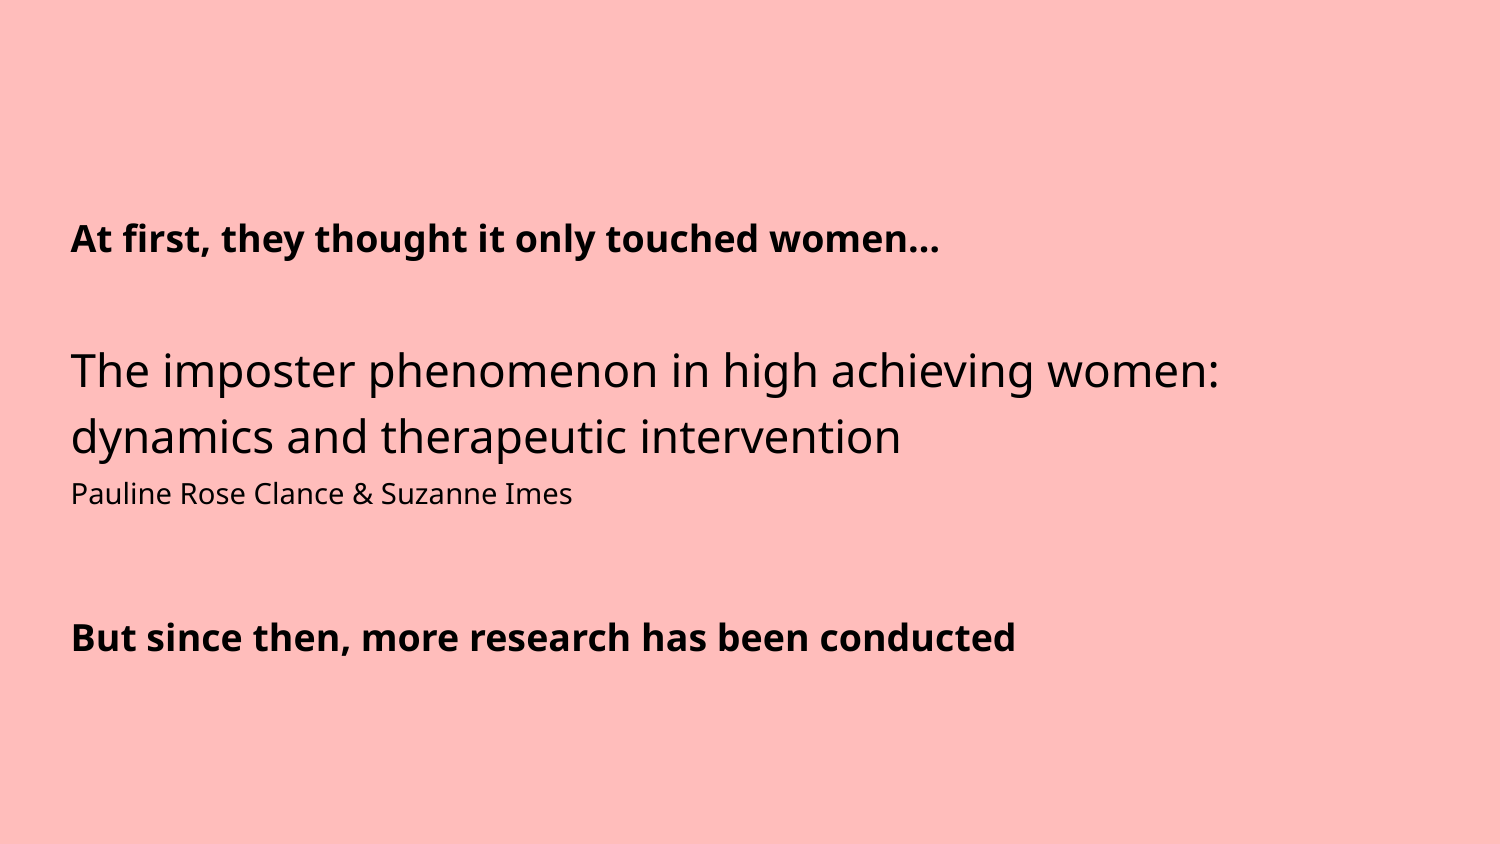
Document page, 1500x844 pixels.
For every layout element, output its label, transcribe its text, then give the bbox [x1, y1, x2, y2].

title The imposter phenomenon in high achieving women: dynamics and therapeutic intervention [70, 330, 1351, 443]
title But since then, more research has been conducted [70, 604, 1090, 654]
subtitle Pauline Rose Clance & Suzanne Imes [70, 469, 1402, 556]
title At first, they thought it only touched women… [70, 205, 960, 255]
